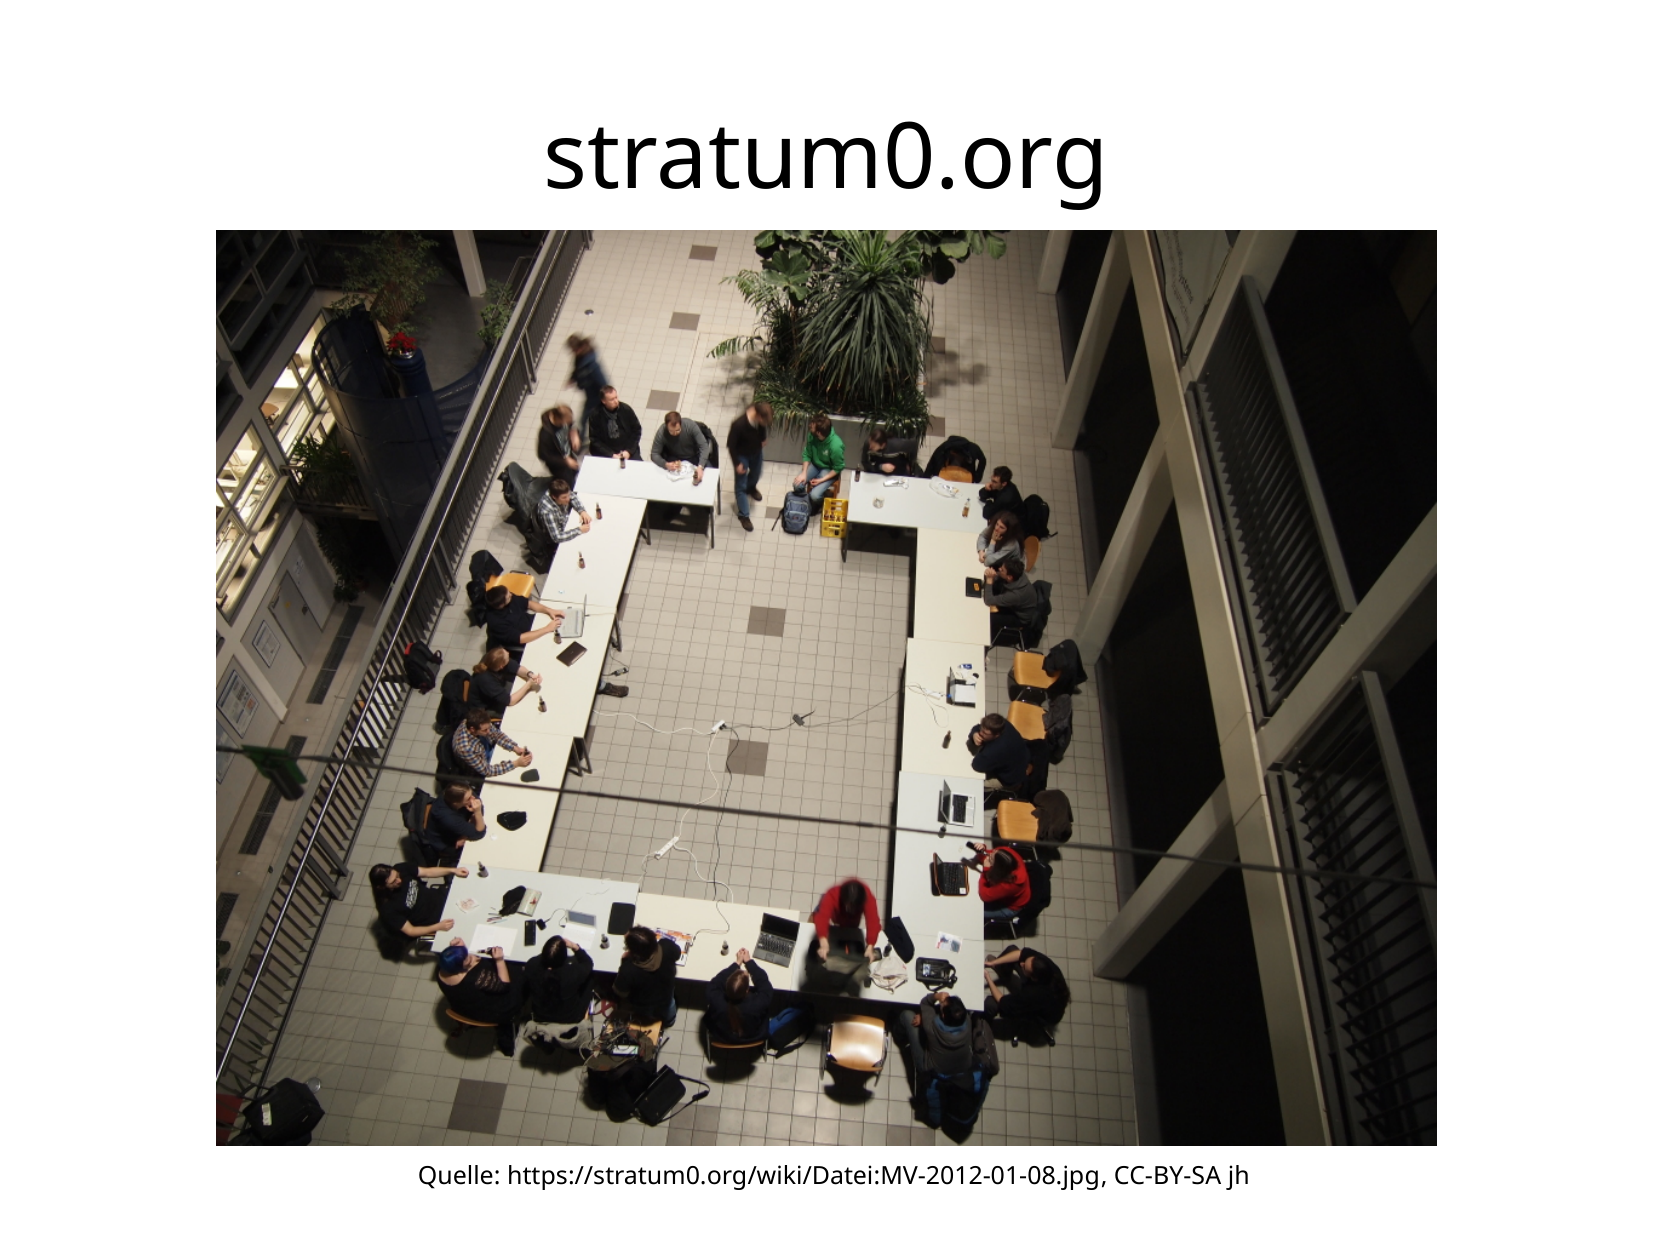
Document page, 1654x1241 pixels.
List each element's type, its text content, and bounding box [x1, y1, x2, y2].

subtitle Quelle: https://stratum0.org/wiki/Datei:MV-2012-01-08.jpg, CC-BY-SA jh [106, 773, 1562, 1241]
picture [216, 230, 1437, 1146]
title stratum0.org [82, 56, 1571, 250]
